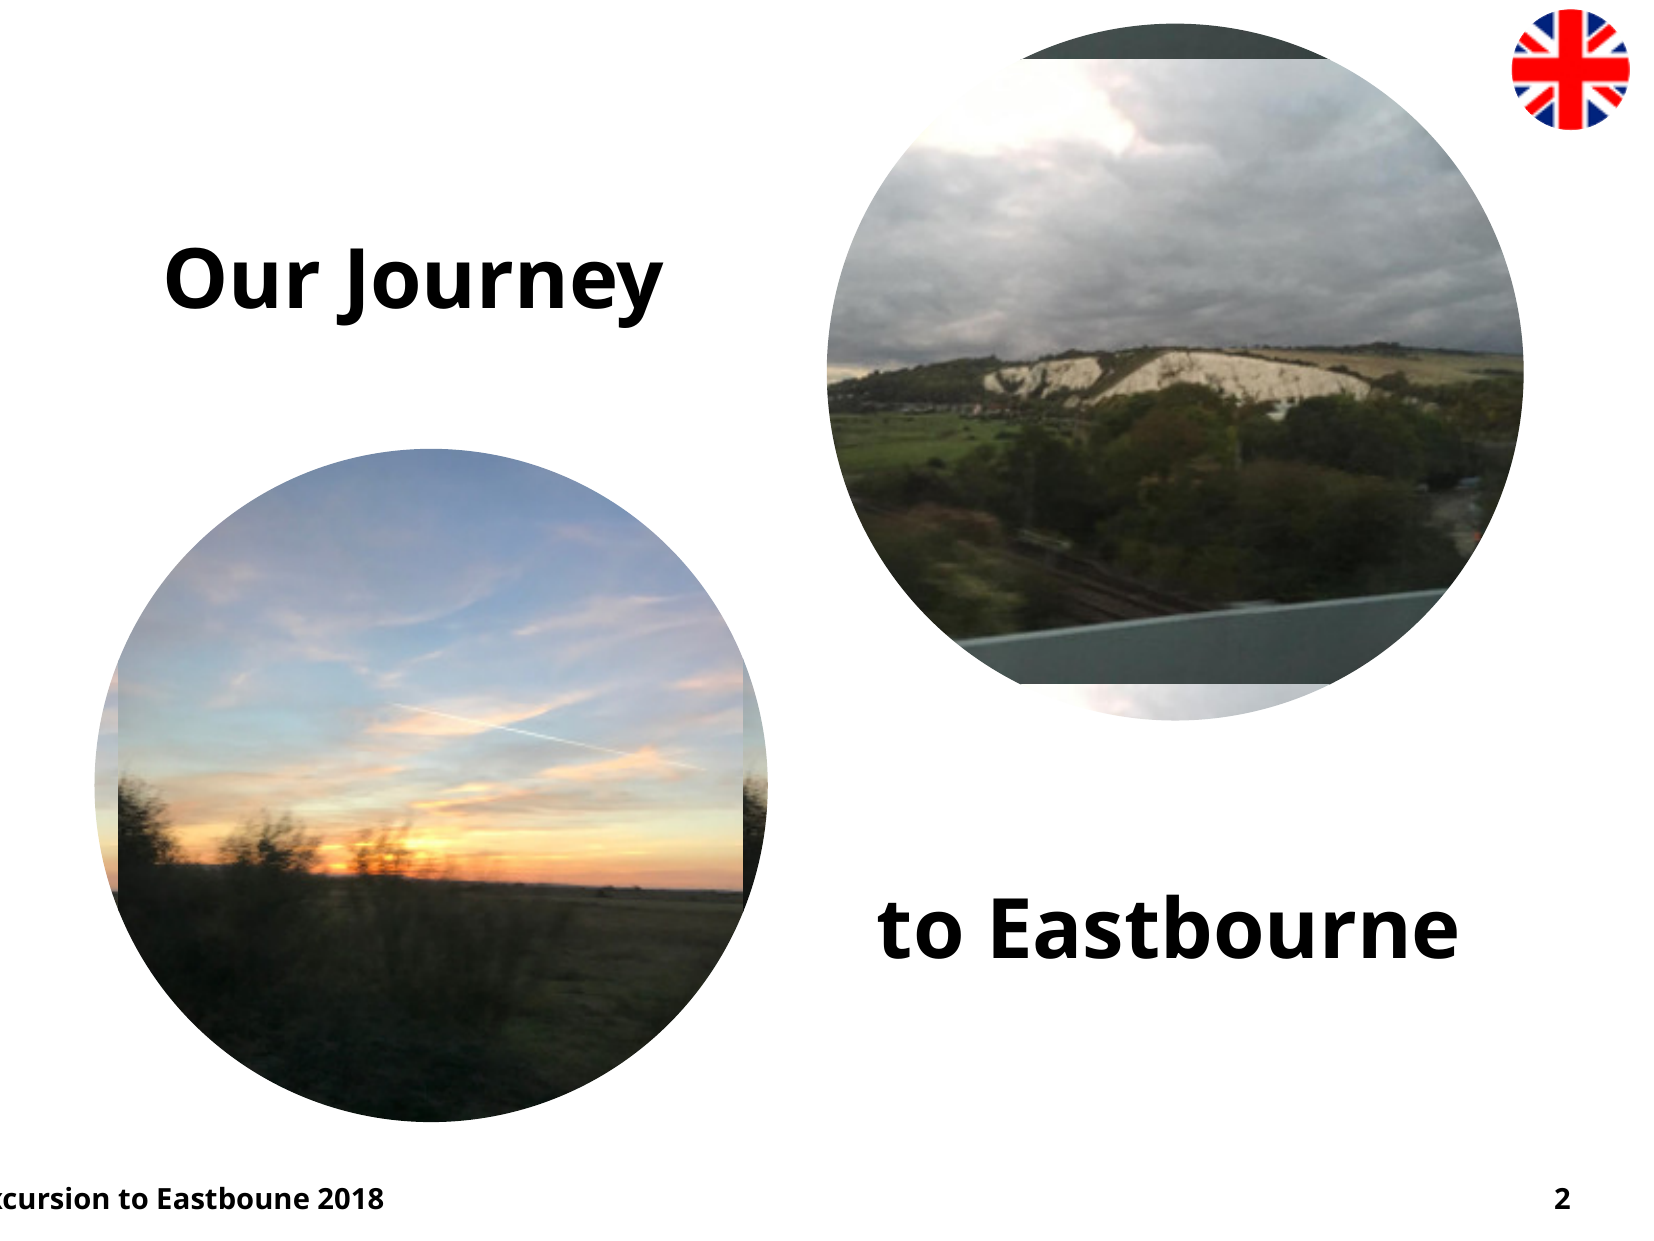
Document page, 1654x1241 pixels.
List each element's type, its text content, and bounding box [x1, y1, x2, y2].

text_box [826, 23, 1524, 721]
text_box Our Journey [11, 211, 815, 331]
text_box to Eastbourne [826, 862, 1512, 982]
picture [1511, 9, 1630, 131]
text_box [94, 448, 768, 1123]
